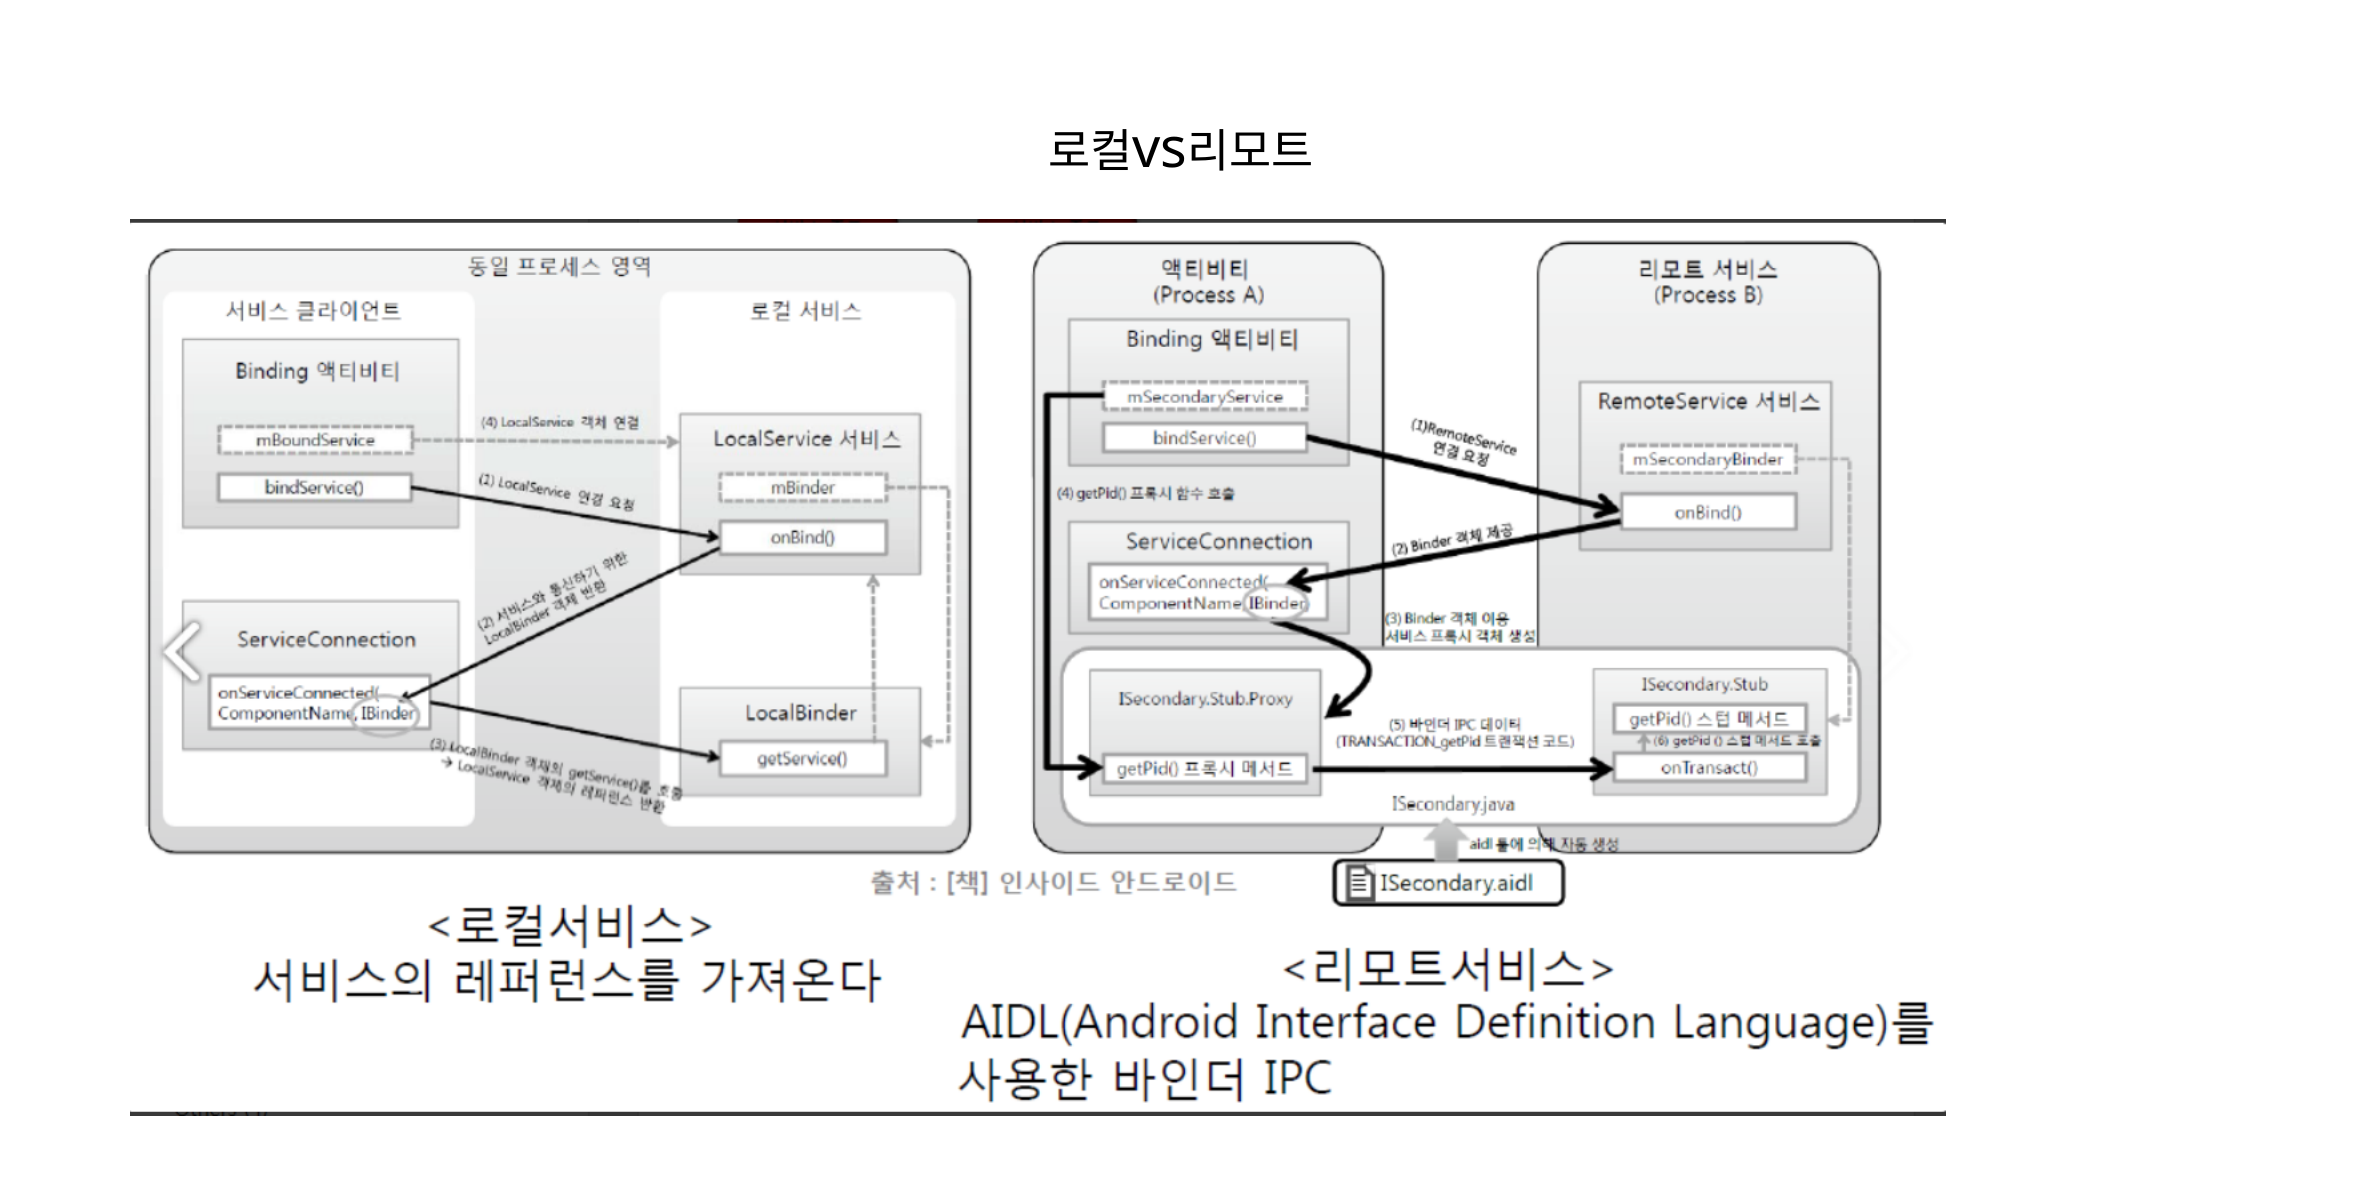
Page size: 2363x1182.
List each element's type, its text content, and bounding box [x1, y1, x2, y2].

title 로컬vs리모트 [118, 47, 2245, 245]
picture [130, 245, 1946, 1116]
